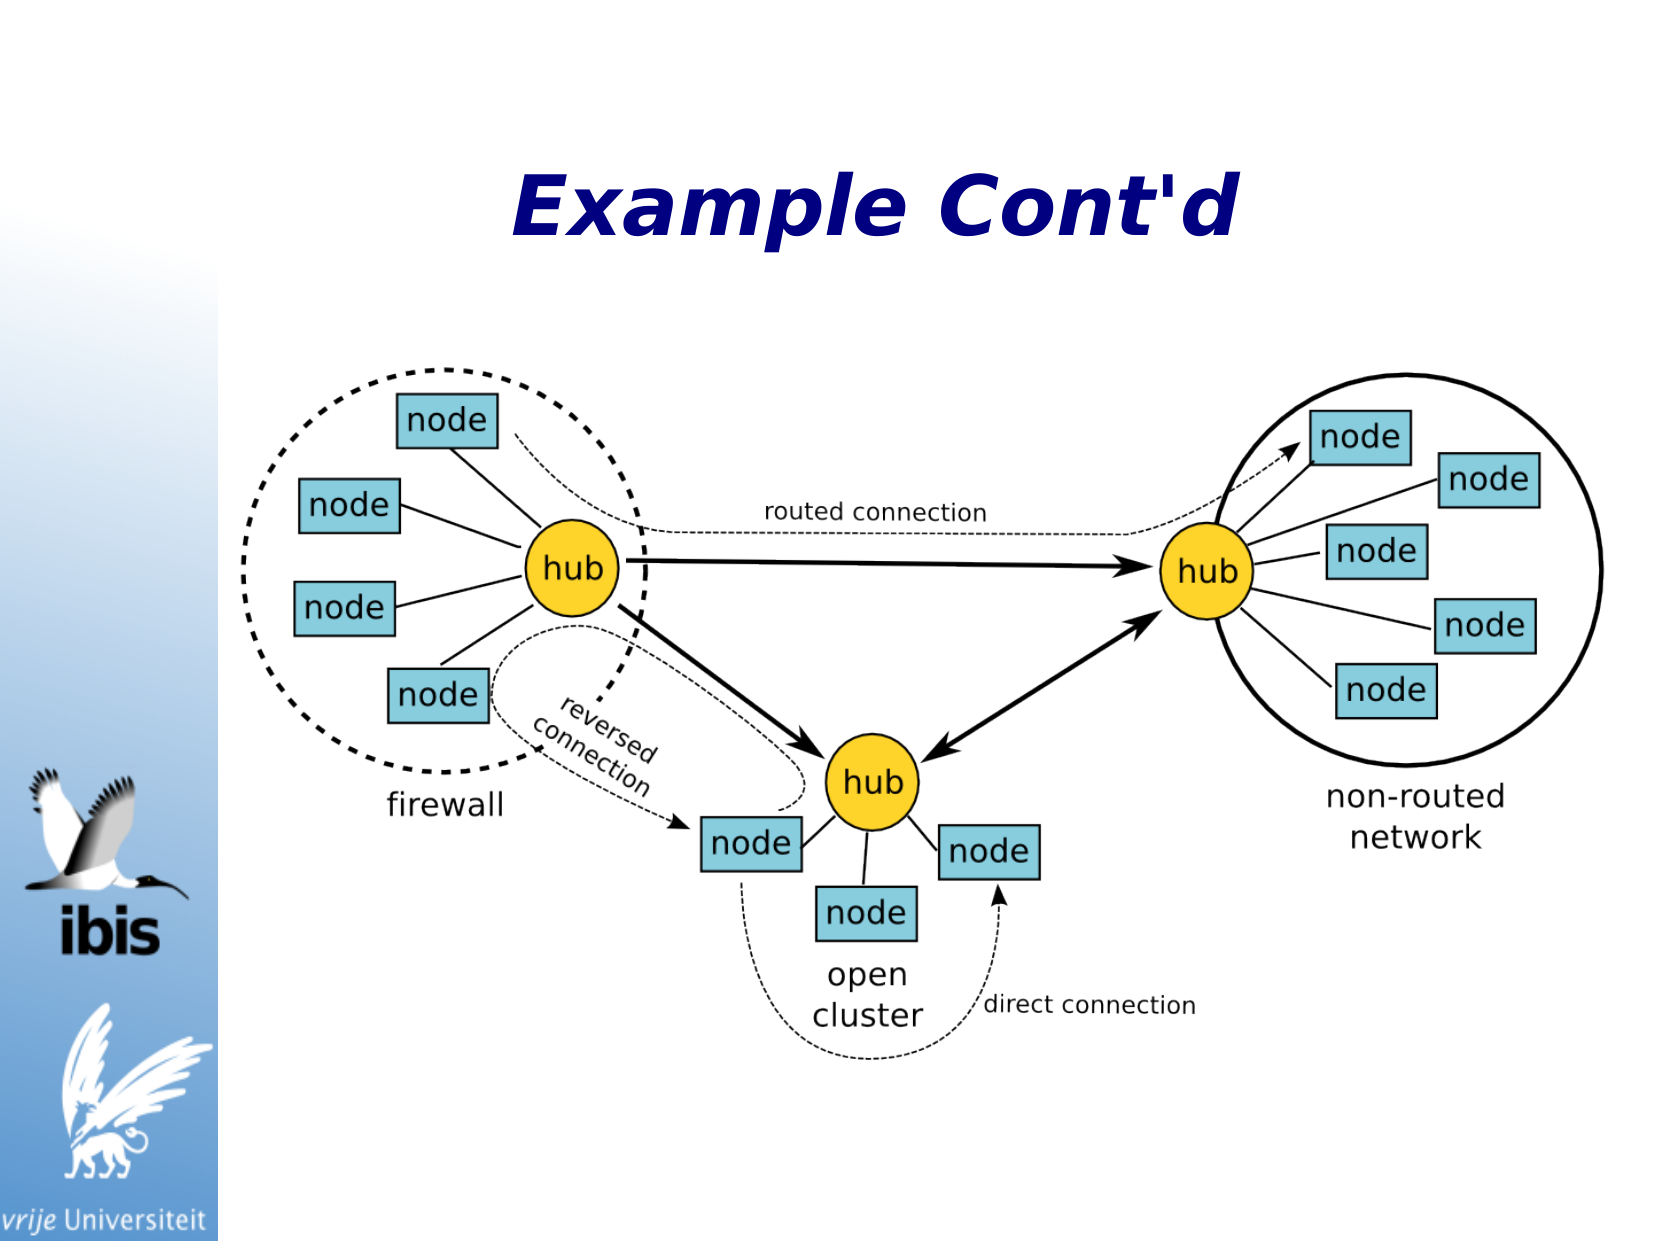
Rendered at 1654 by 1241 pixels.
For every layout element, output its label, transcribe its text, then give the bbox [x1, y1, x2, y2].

picture [229, 343, 1615, 1090]
picture [0, 0, 218, 1241]
title Example Cont'd [219, 102, 1534, 311]
